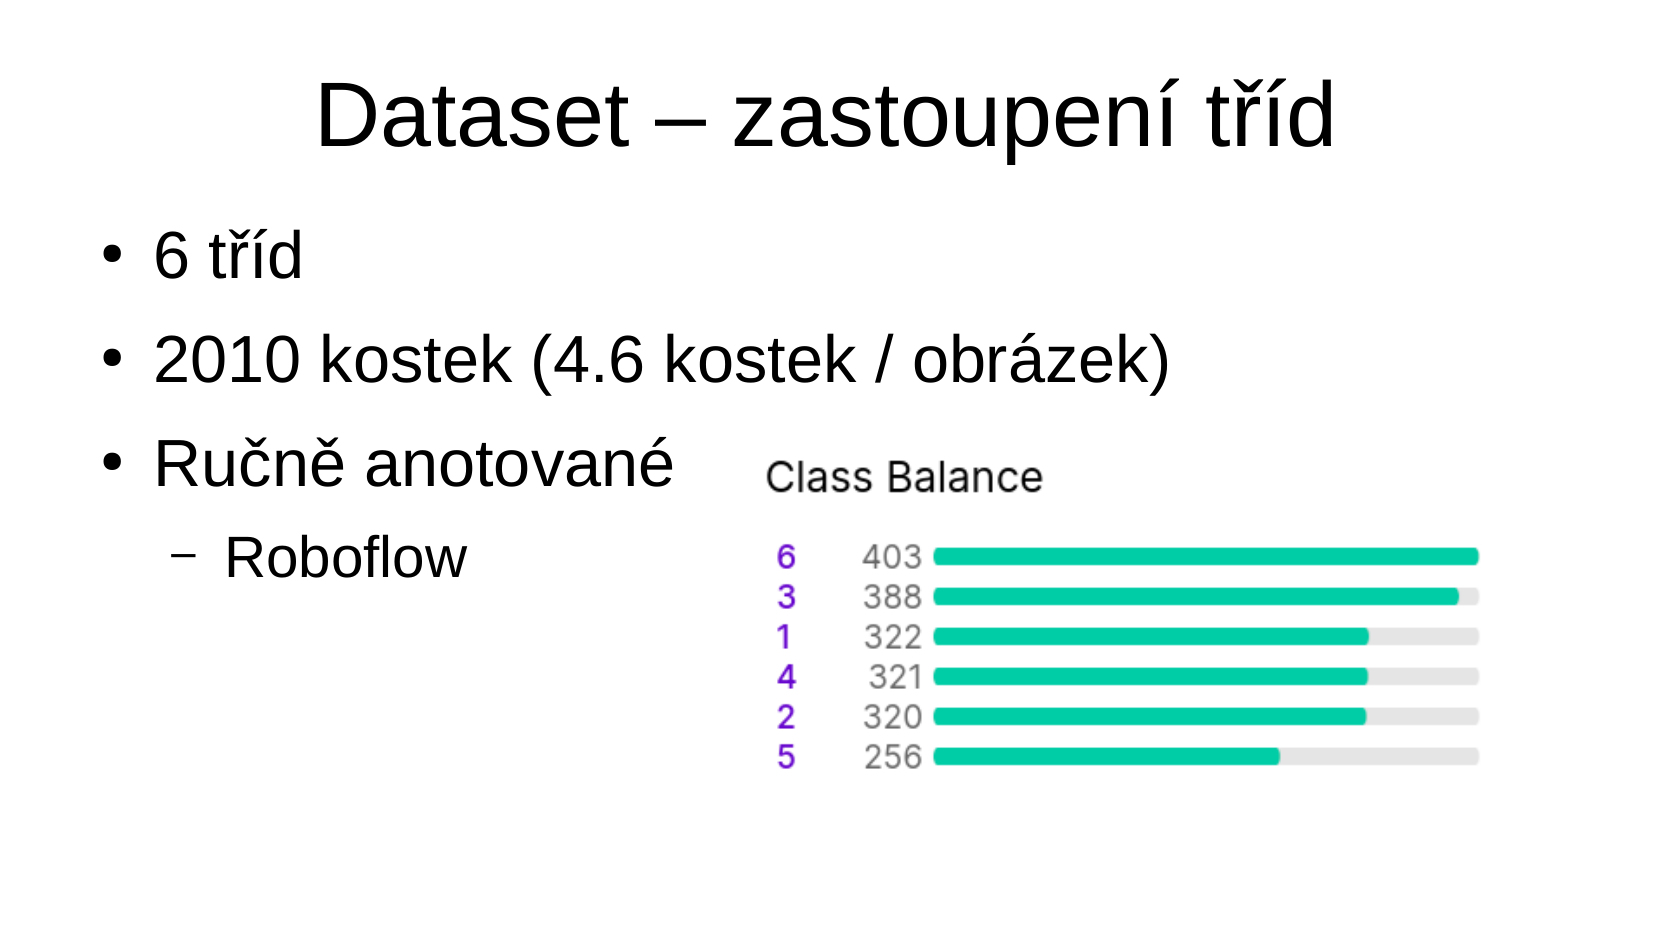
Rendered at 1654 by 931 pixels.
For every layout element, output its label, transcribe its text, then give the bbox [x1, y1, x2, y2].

list 6 tříd 2010 kostek (4.6 kostek / obrázek) Ručně anotované Roboflow [82, 217, 1571, 758]
title Dataset – zastoupení tříd [82, 37, 1571, 193]
picture [757, 758, 1501, 795]
